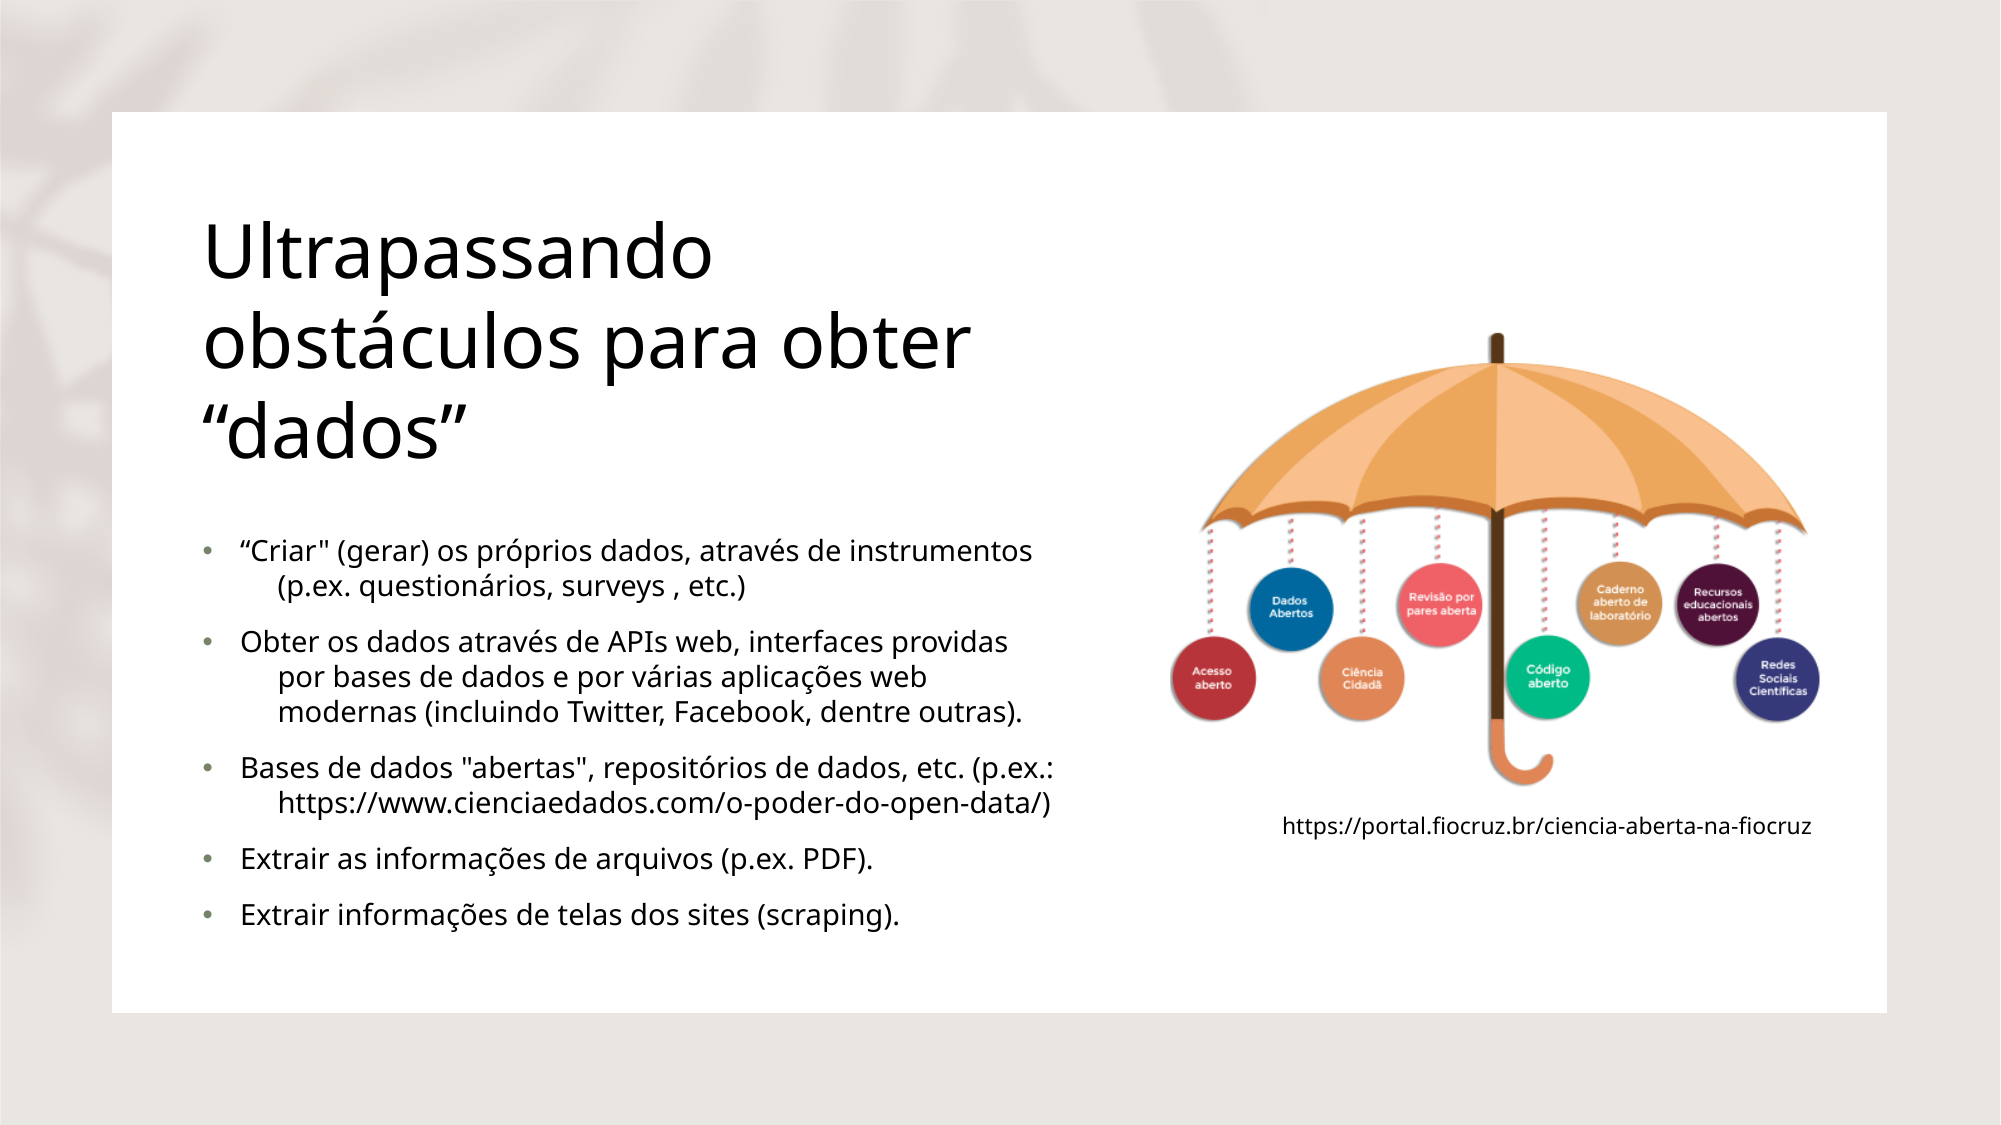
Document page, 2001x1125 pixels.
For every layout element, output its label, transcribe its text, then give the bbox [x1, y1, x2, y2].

list “Criar" (gerar) os próprios dados, através de instrumentos (p.ex. questionários, surveys , etc.) Obter os dados através de APIs web, interfaces providas por bases de dados e por várias aplicações web modernas (incluindo Twitter, Facebook, dentre outras). Bases de dados "abertas", repositórios de dados, etc. (p.ex.: https://www.cienciaedados.com/o-poder-do-open-data/) Extrair as informações de arquivos (p.ex. PDF). Extrair informações de telas dos sites (scraping). [187, 525, 1075, 951]
title Ultrapassando obstáculos para obter “dados” [187, 174, 1075, 503]
text_box https://portal.fiocruz.br/ciencia-aberta-na-fiocruz [1267, 804, 1828, 847]
text_box [112, 0, 2000, 1125]
picture [0, 0, 1268, 1125]
picture [1149, 318, 1841, 807]
